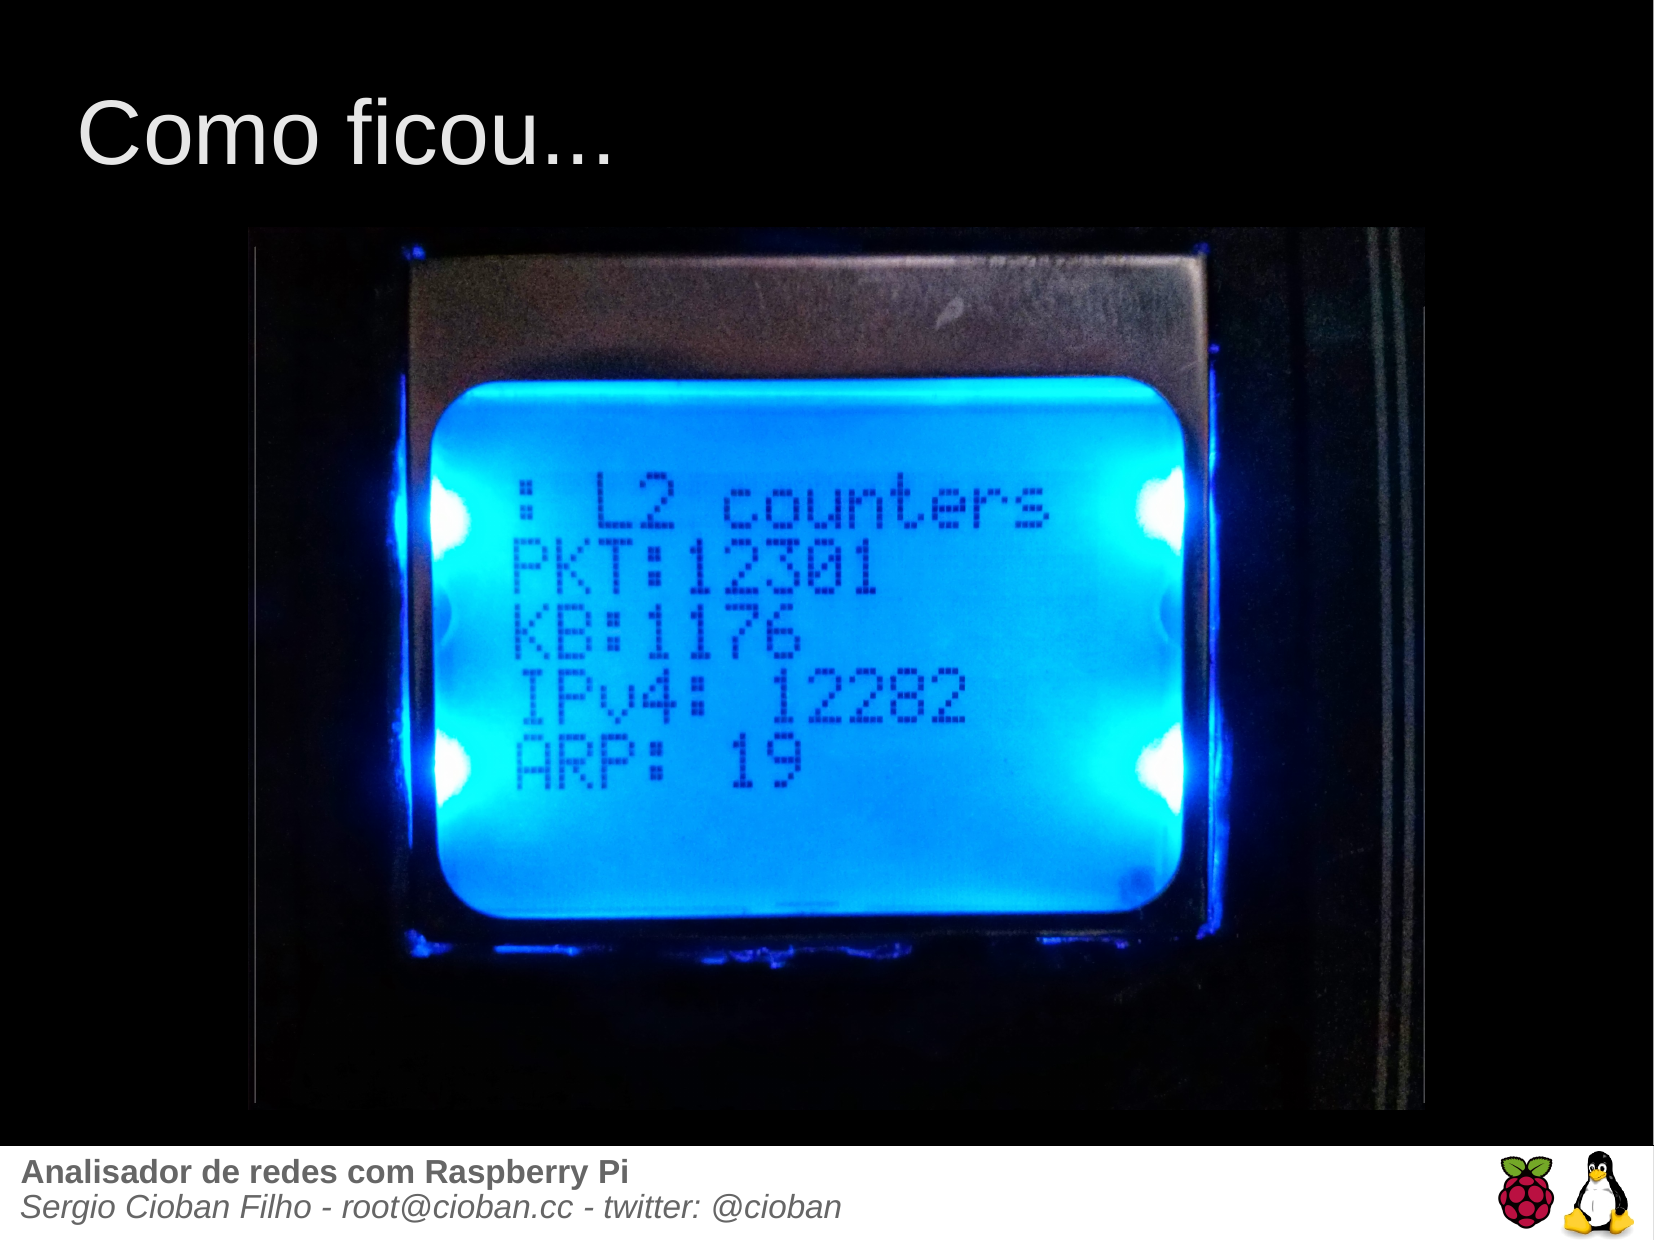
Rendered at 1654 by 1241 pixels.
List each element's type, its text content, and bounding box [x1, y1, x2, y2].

title Como ficou... [76, 29, 1565, 237]
picture [248, 227, 1425, 1110]
picture [1476, 1147, 1634, 1240]
